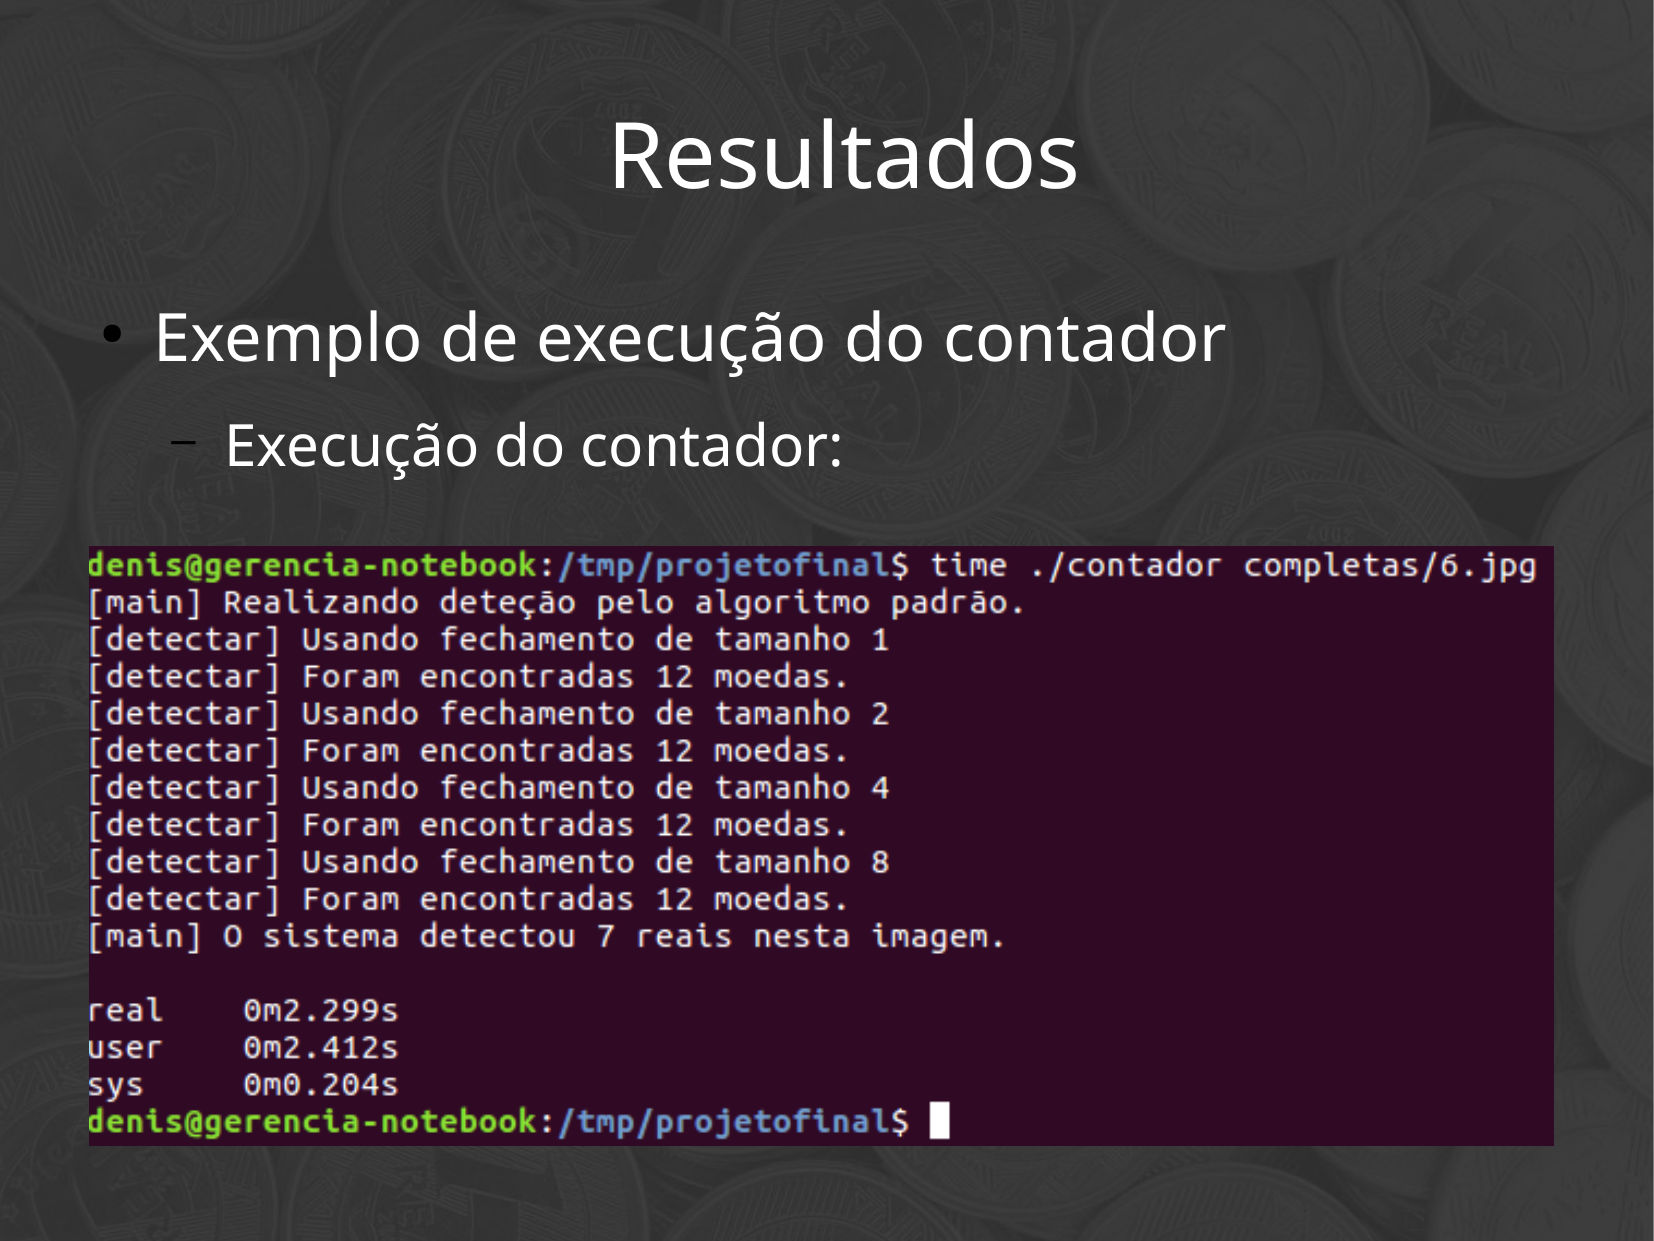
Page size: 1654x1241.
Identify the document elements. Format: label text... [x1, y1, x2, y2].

picture [0, 0, 1654, 1241]
list Exemplo de execução do contador Execução do contador: [82, 290, 1571, 1010]
title Resultados [82, 49, 1571, 257]
